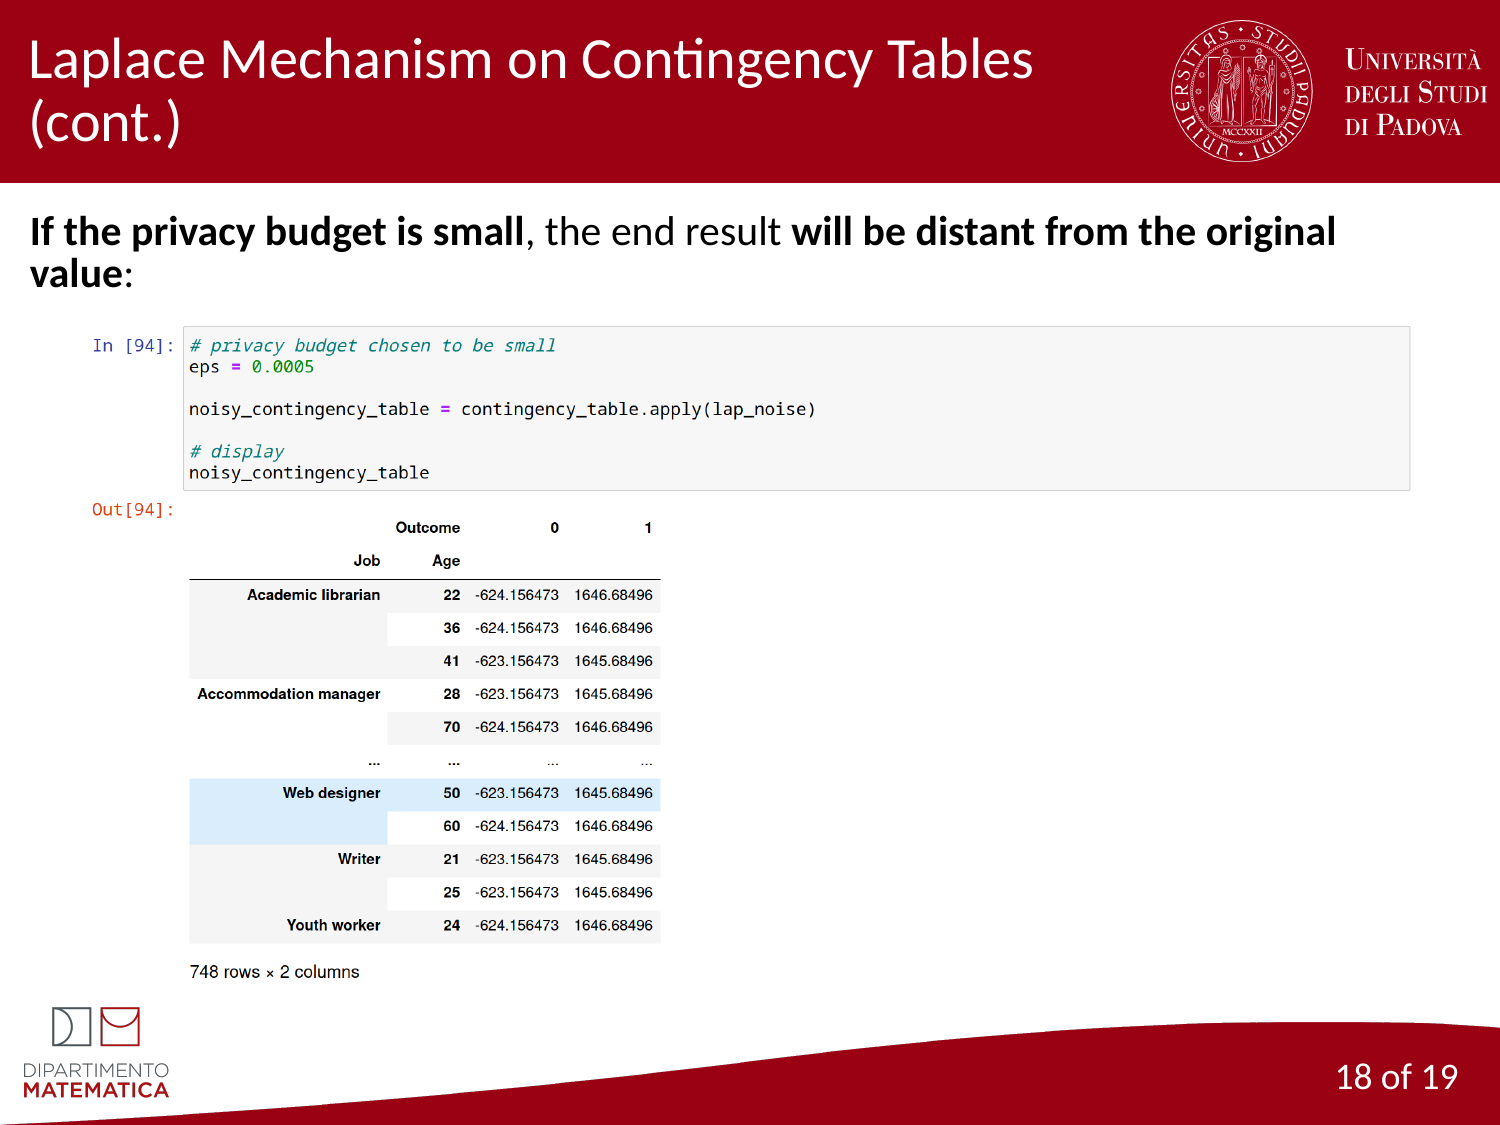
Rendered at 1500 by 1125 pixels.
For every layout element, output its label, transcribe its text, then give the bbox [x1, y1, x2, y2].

picture [41, 320, 1414, 988]
picture [1171, 20, 1487, 162]
picture [0, 1007, 1500, 1125]
text_box If the privacy budget is small, the end result will be distant from the original value: [15, 207, 1441, 344]
title Laplace Mechanism on Contingency Tables (cont.) [0, 0, 1159, 183]
slide_number <number> of 19 [1136, 1044, 1474, 1104]
